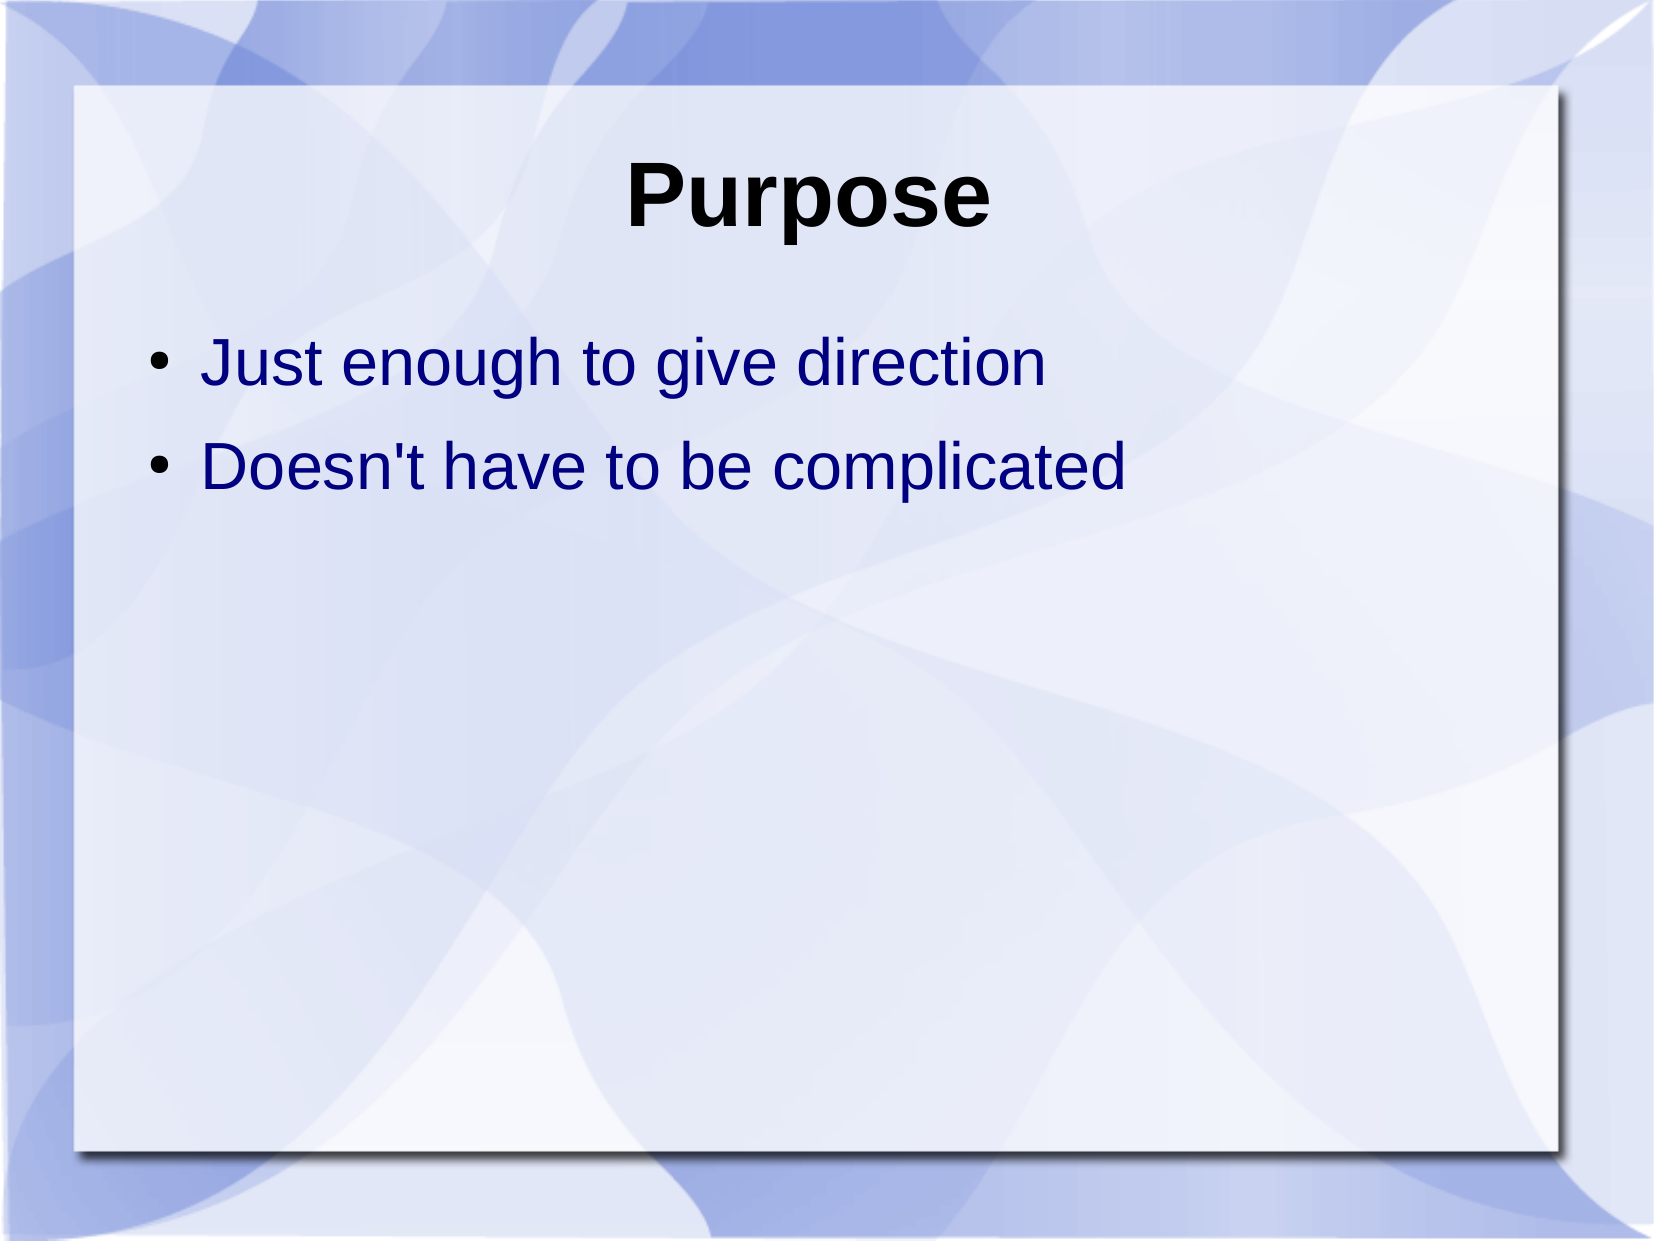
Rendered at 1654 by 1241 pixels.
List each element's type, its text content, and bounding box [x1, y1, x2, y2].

title Purpose [82, 90, 1536, 298]
list Just enough to give direction Doesn't have to be complicated [129, 324, 1489, 975]
picture [0, 0, 1654, 1241]
